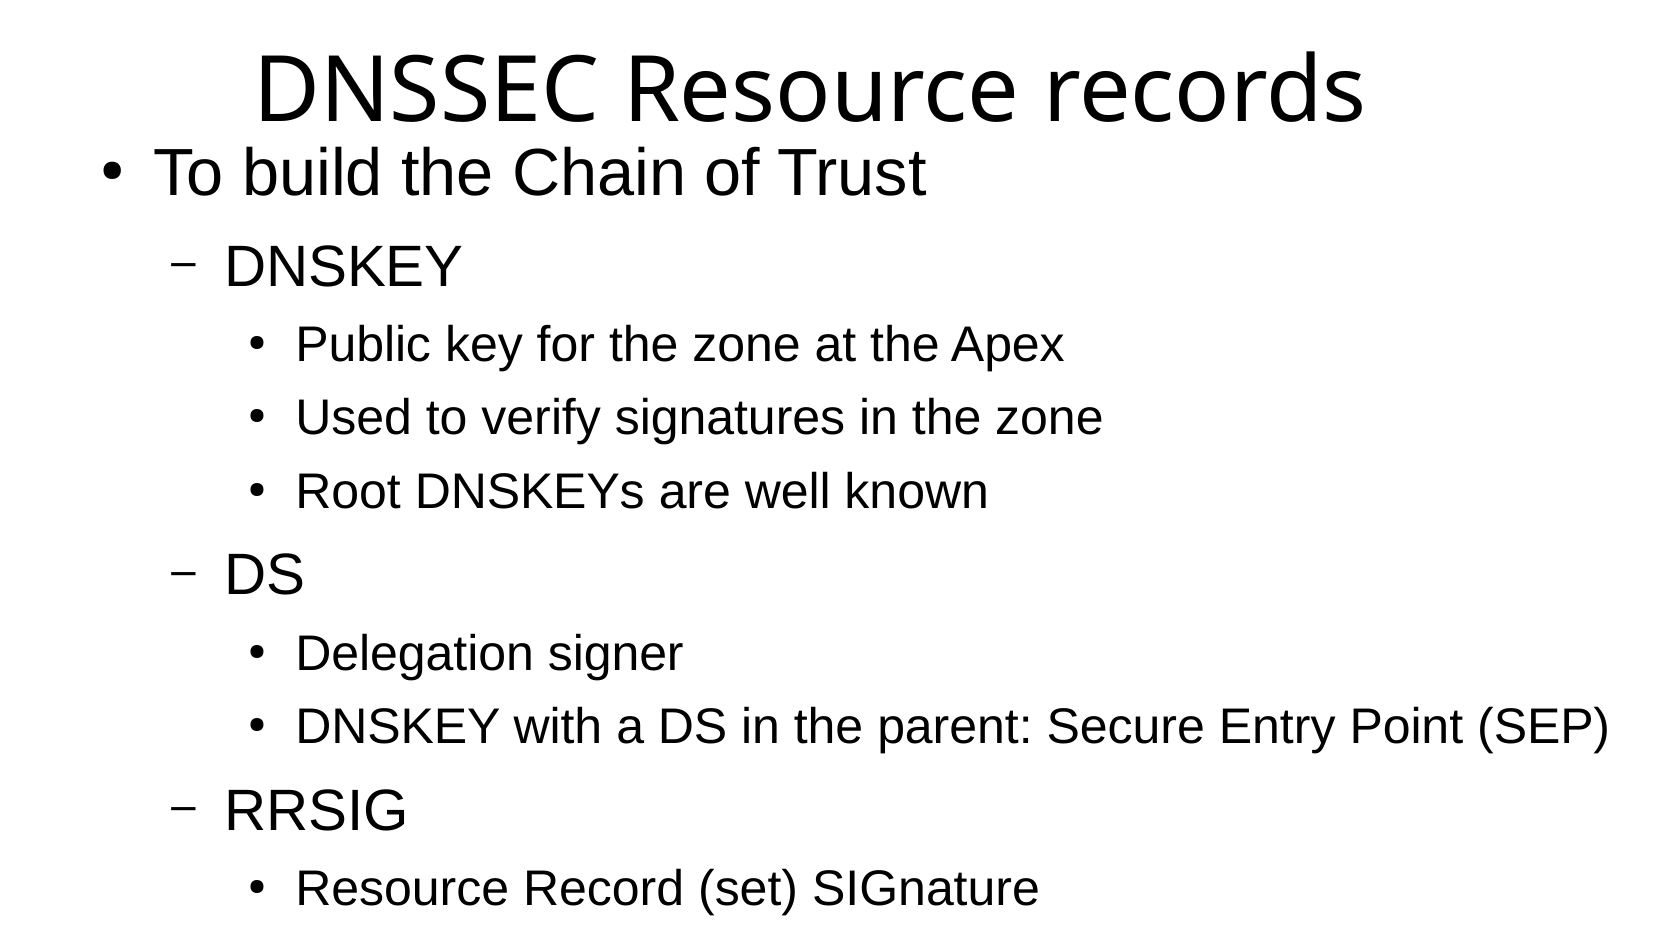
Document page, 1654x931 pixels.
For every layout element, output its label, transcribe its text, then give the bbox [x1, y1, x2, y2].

list To build the Chain of Trust DNSKEY Public key for the zone at the Apex Used to verify signatures in the zone Root DNSKEYs are well known DS Delegation signer DNSKEY with a DS in the parent: Secure Entry Point (SEP) RRSIG Resource Record (set) SIGnature [82, 134, 1654, 931]
title DNSSEC Resource records [1, 23, 1620, 221]
